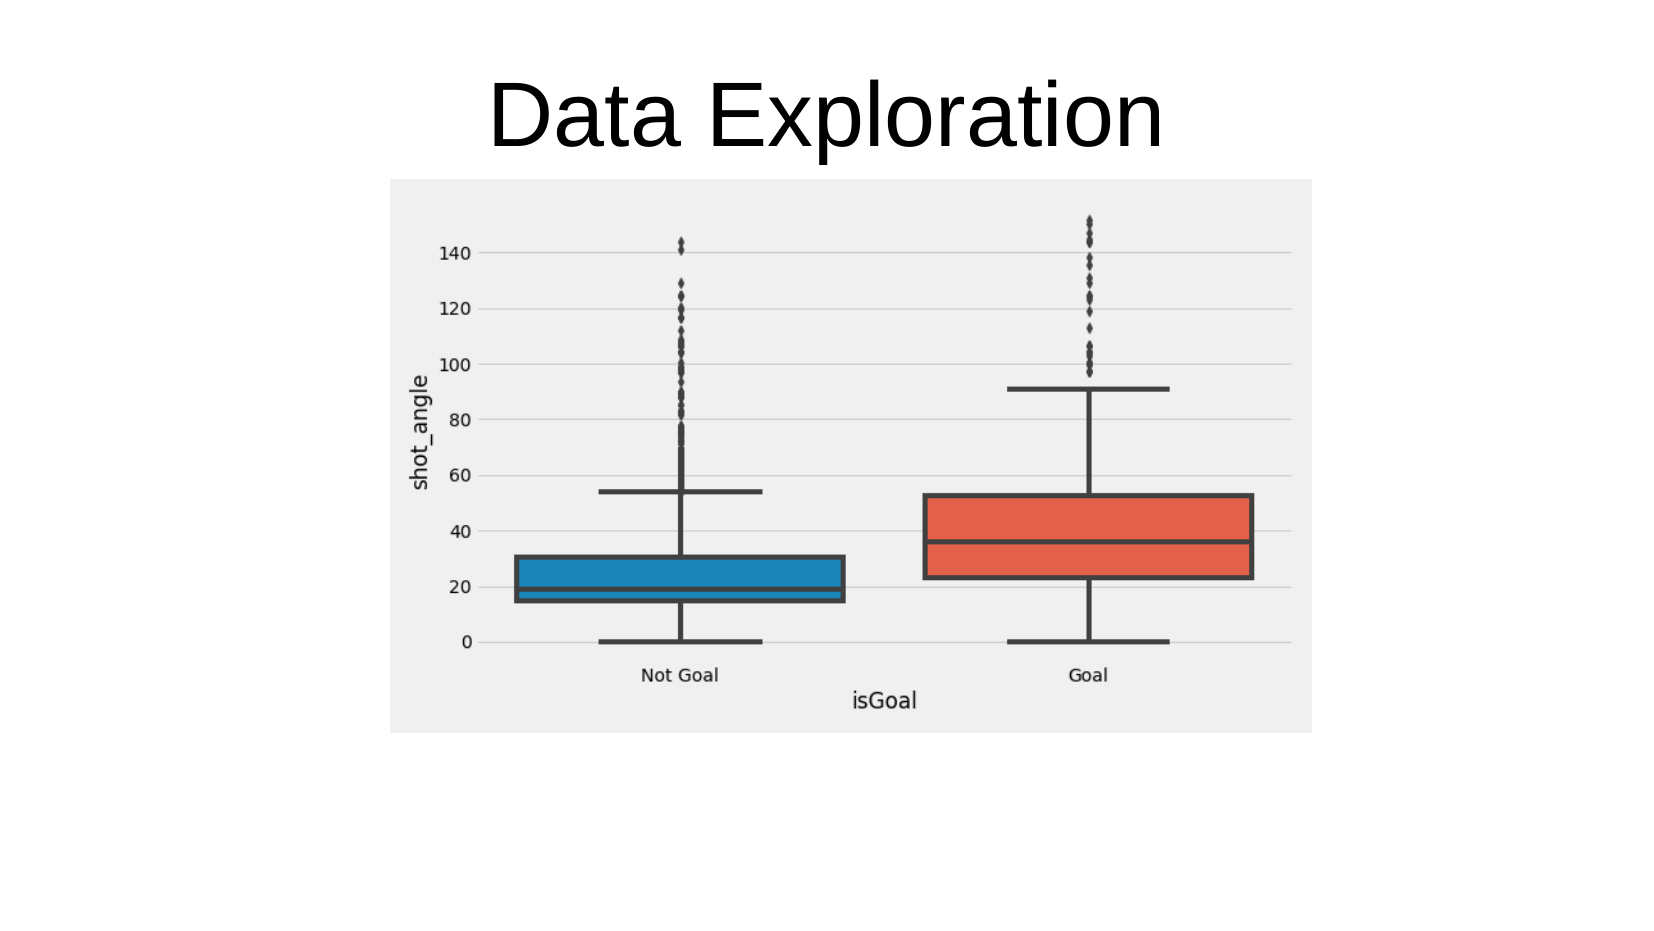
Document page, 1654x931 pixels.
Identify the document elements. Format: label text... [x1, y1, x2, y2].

picture [390, 179, 1312, 733]
title Data Exploration [82, 37, 1571, 193]
